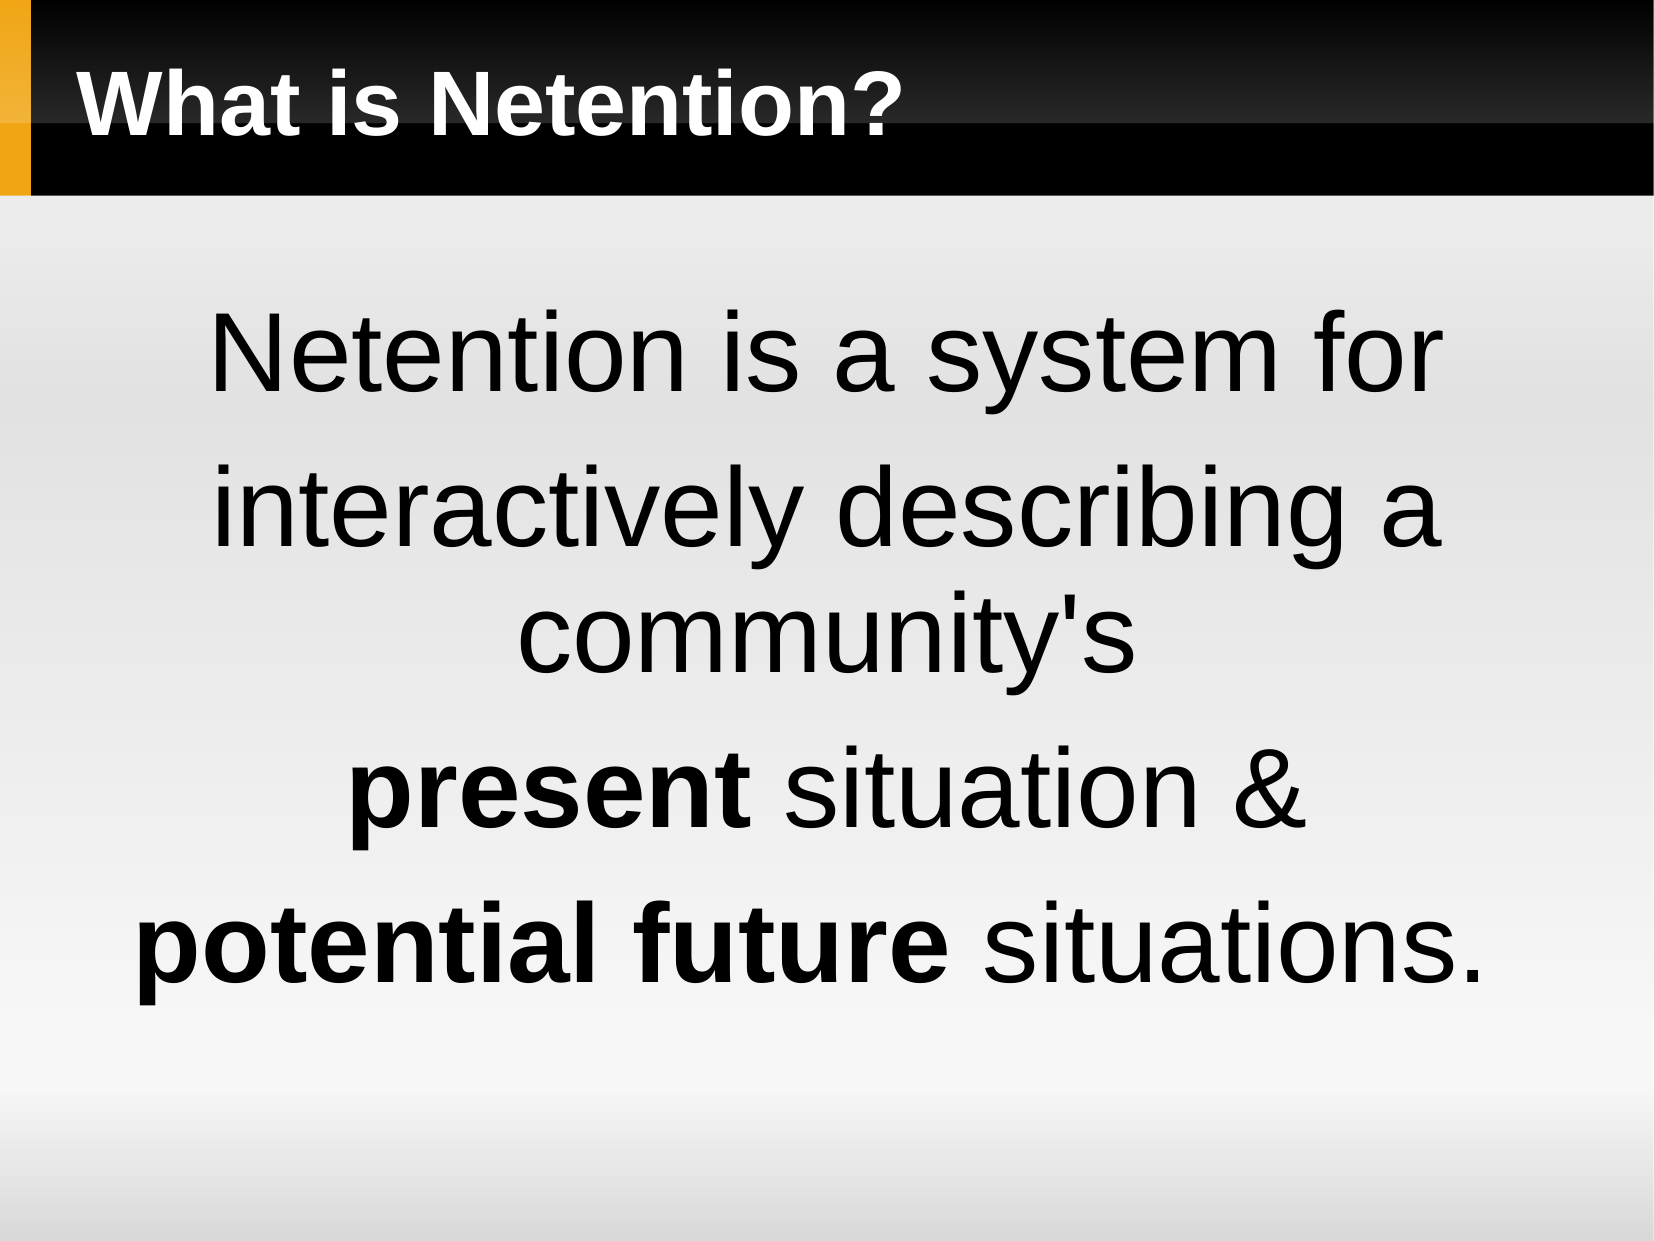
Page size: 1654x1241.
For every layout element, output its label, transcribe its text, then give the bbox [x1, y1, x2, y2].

list Netention is a system for interactively describing a community's present situation & potential future situations. [82, 290, 1571, 1109]
title What is Netention? [76, 0, 1565, 208]
picture [0, 0, 1654, 1241]
